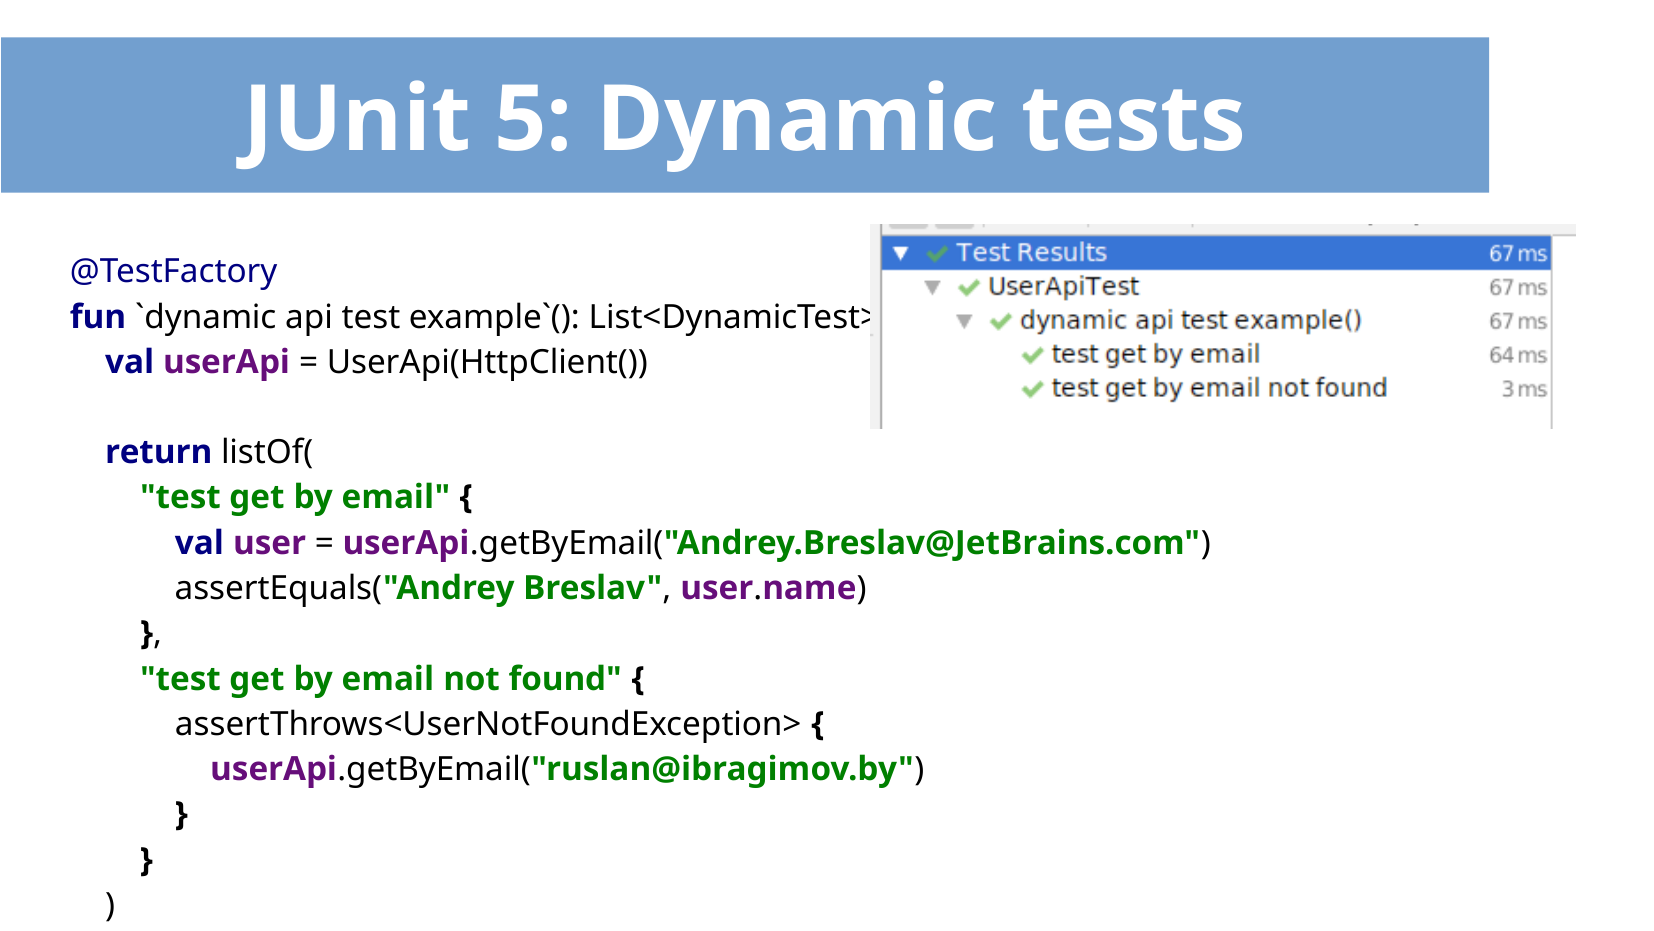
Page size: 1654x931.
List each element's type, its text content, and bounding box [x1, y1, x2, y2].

title JUnit 5: Dynamic tests [1, 37, 1490, 193]
text_box @TestFactory fun `dynamic api test example`(): List<DynamicTest> { val userApi = UserApi(HttpClient()) return listOf( "test get by email" { val user = userApi.getByEmail("Andrey.Breslav@JetBrains.com") assertEquals("Andrey Breslav", user.name) }, "test get by email not found" { assertThrows<UserNotFoundException> { userApi.getByEmail("ruslan@ibragimov.by") } } ) } [55, 240, 1546, 891]
picture [870, 224, 1576, 429]
